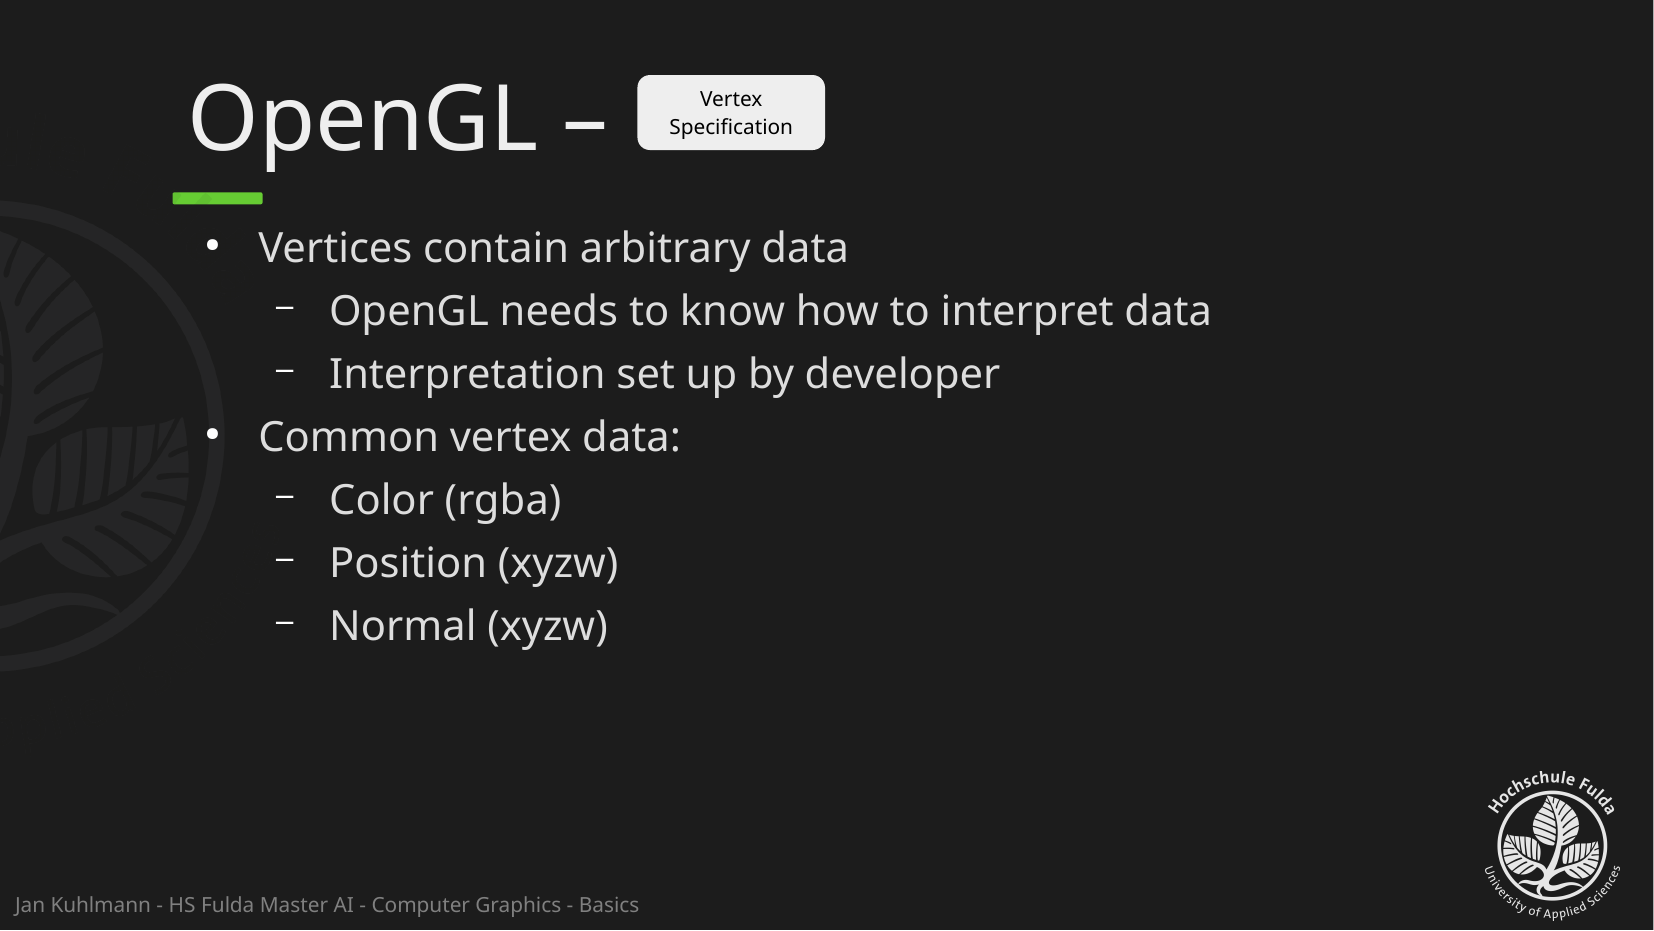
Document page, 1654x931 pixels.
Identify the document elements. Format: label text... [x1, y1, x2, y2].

list Vertices contain arbitrary data OpenGL needs to know how to interpret data Interpretation set up by developer Common vertex data: Color (rgba) Position (xyzw) Normal (xyzw) [187, 217, 1571, 758]
title OpenGL – [187, 37, 1571, 193]
text_box Vertex Specification [637, 75, 826, 151]
picture [1485, 771, 1620, 921]
